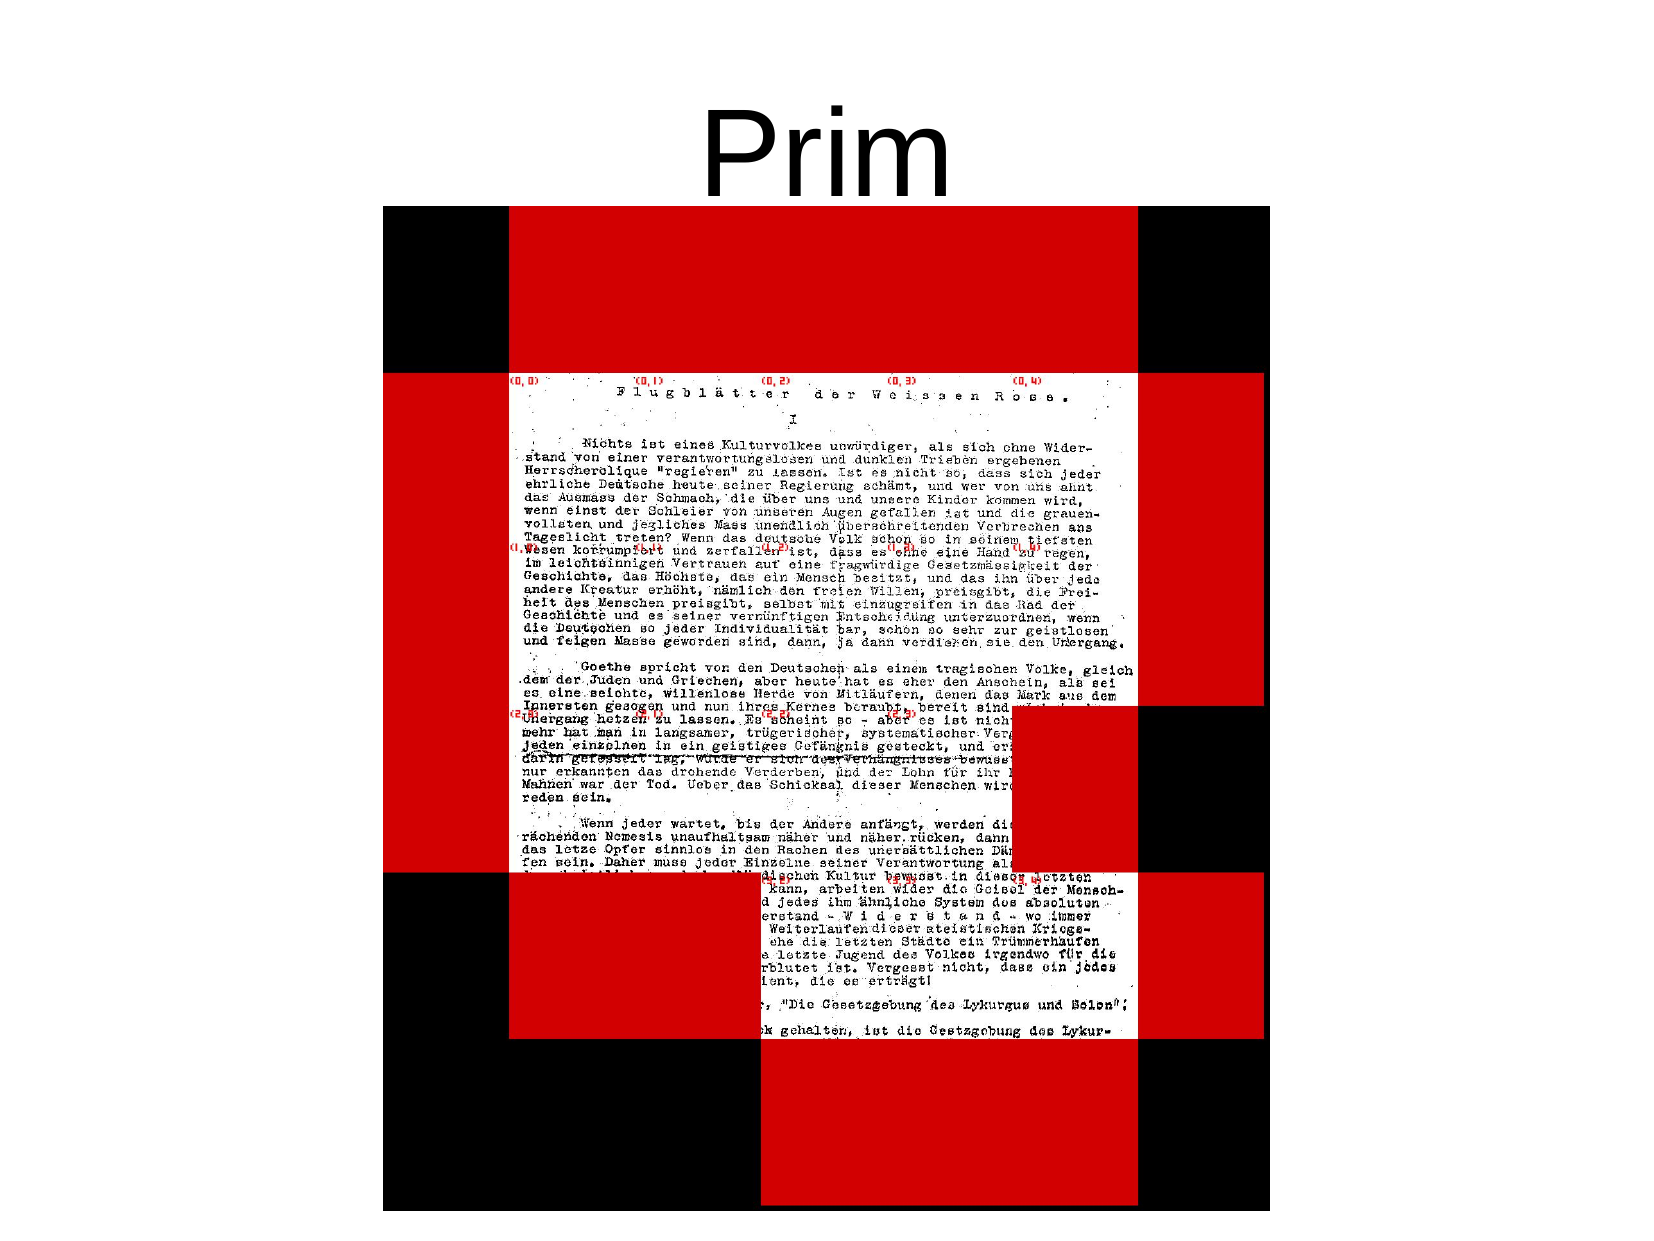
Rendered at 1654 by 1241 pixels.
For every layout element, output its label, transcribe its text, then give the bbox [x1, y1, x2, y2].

picture [383, 206, 1270, 1211]
title Prim [82, 49, 1571, 257]
